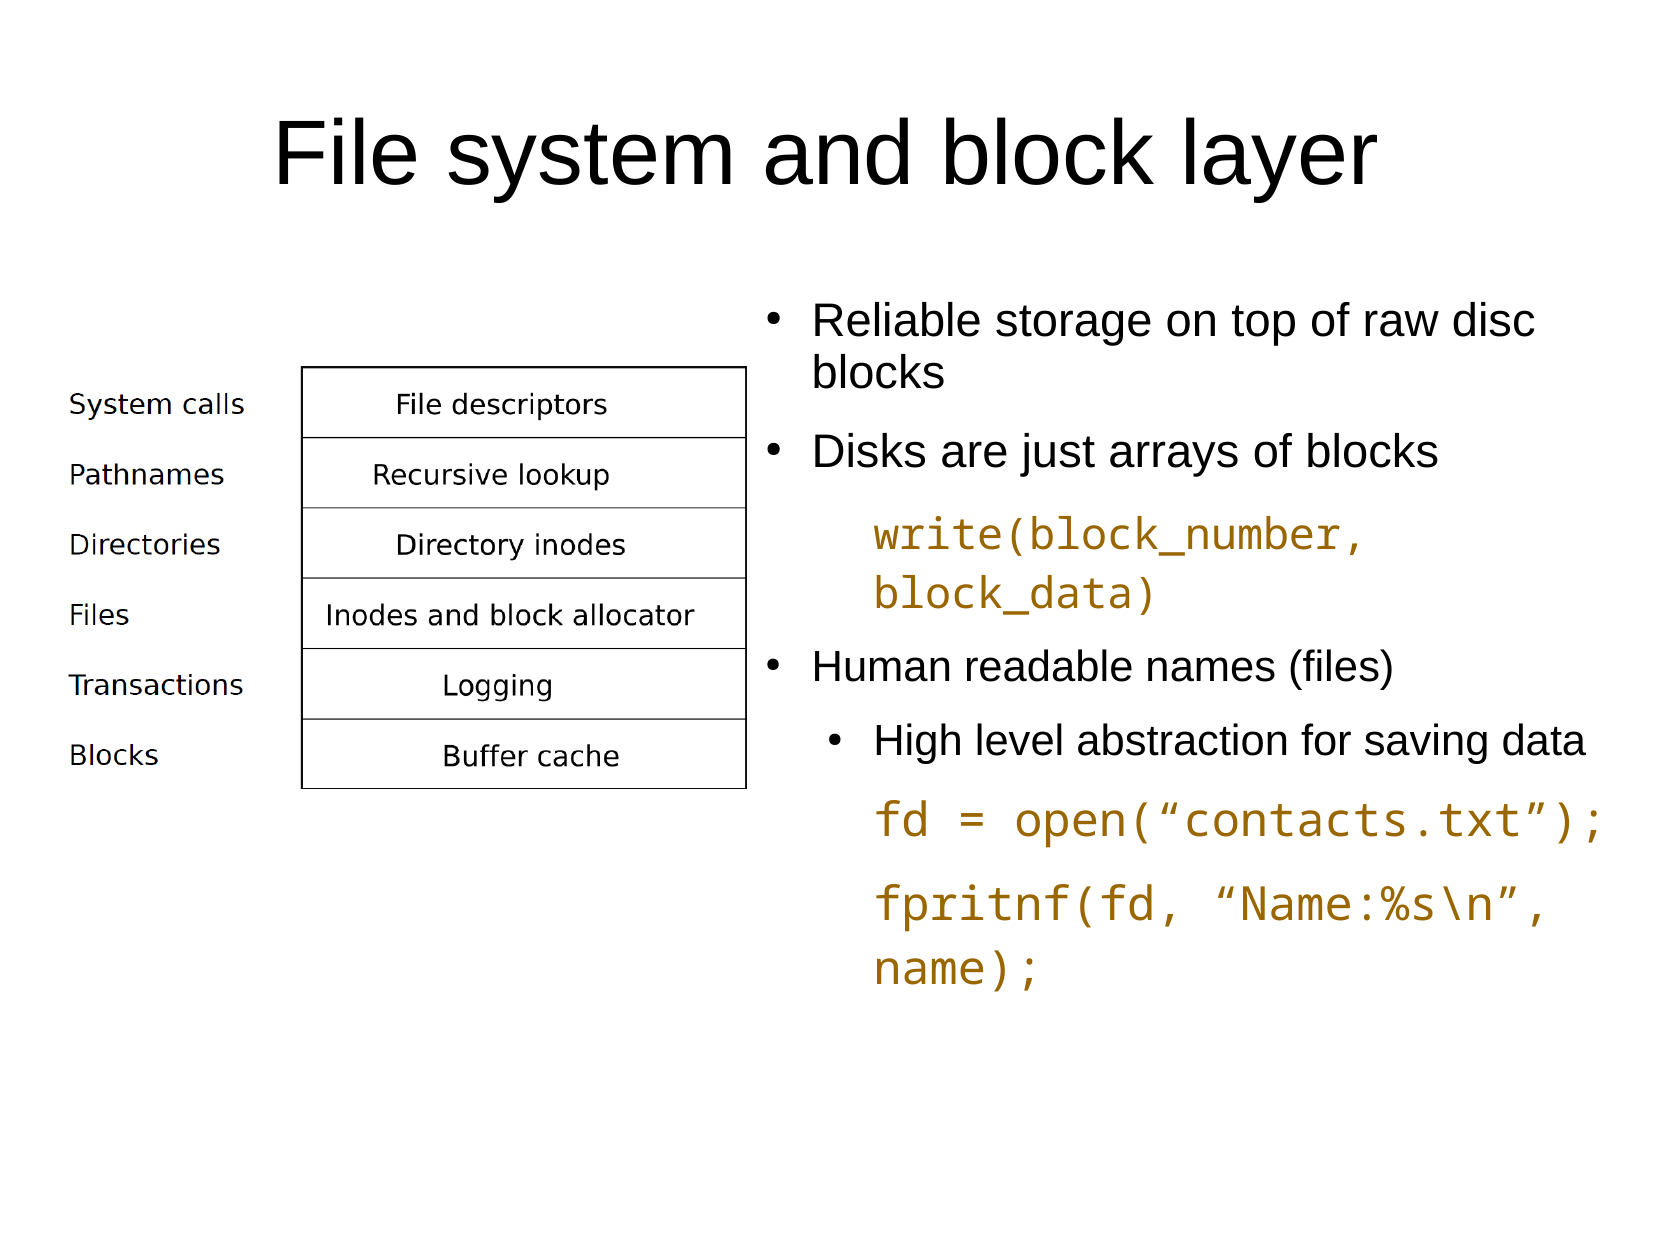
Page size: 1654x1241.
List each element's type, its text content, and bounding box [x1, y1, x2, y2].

picture [58, 345, 758, 796]
title File system and block layer [82, 49, 1571, 257]
list Reliable storage on top of raw disc blocks Disks are just arrays of blocks write(block_number, block_data) Human readable names (files) High level abstraction for saving data fd = open(“contacts.txt”); fpritnf(fd, “Name:%s\n”, name); [750, 293, 1613, 1013]
